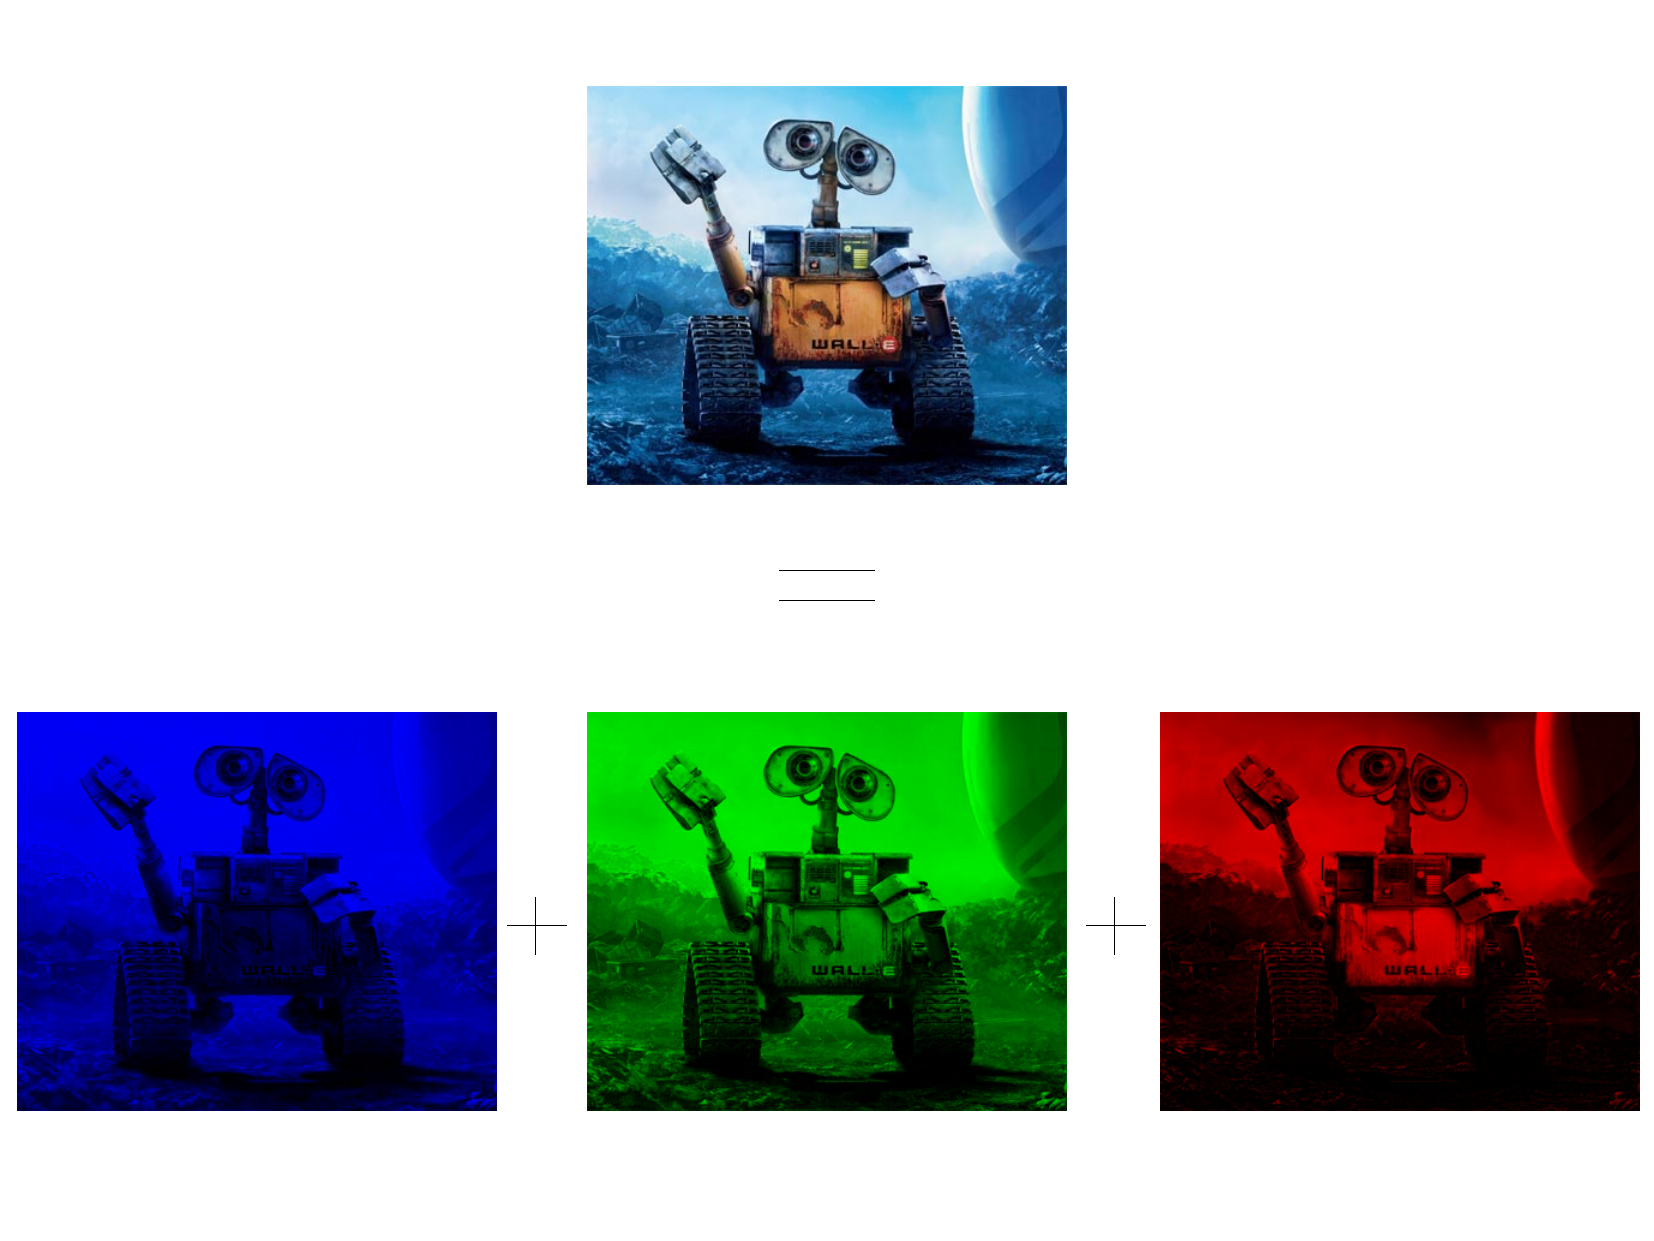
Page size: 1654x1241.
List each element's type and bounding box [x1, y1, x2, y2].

picture [17, 712, 497, 1111]
picture [1160, 712, 1640, 1111]
picture [587, 86, 1067, 485]
picture [587, 712, 1067, 1111]
